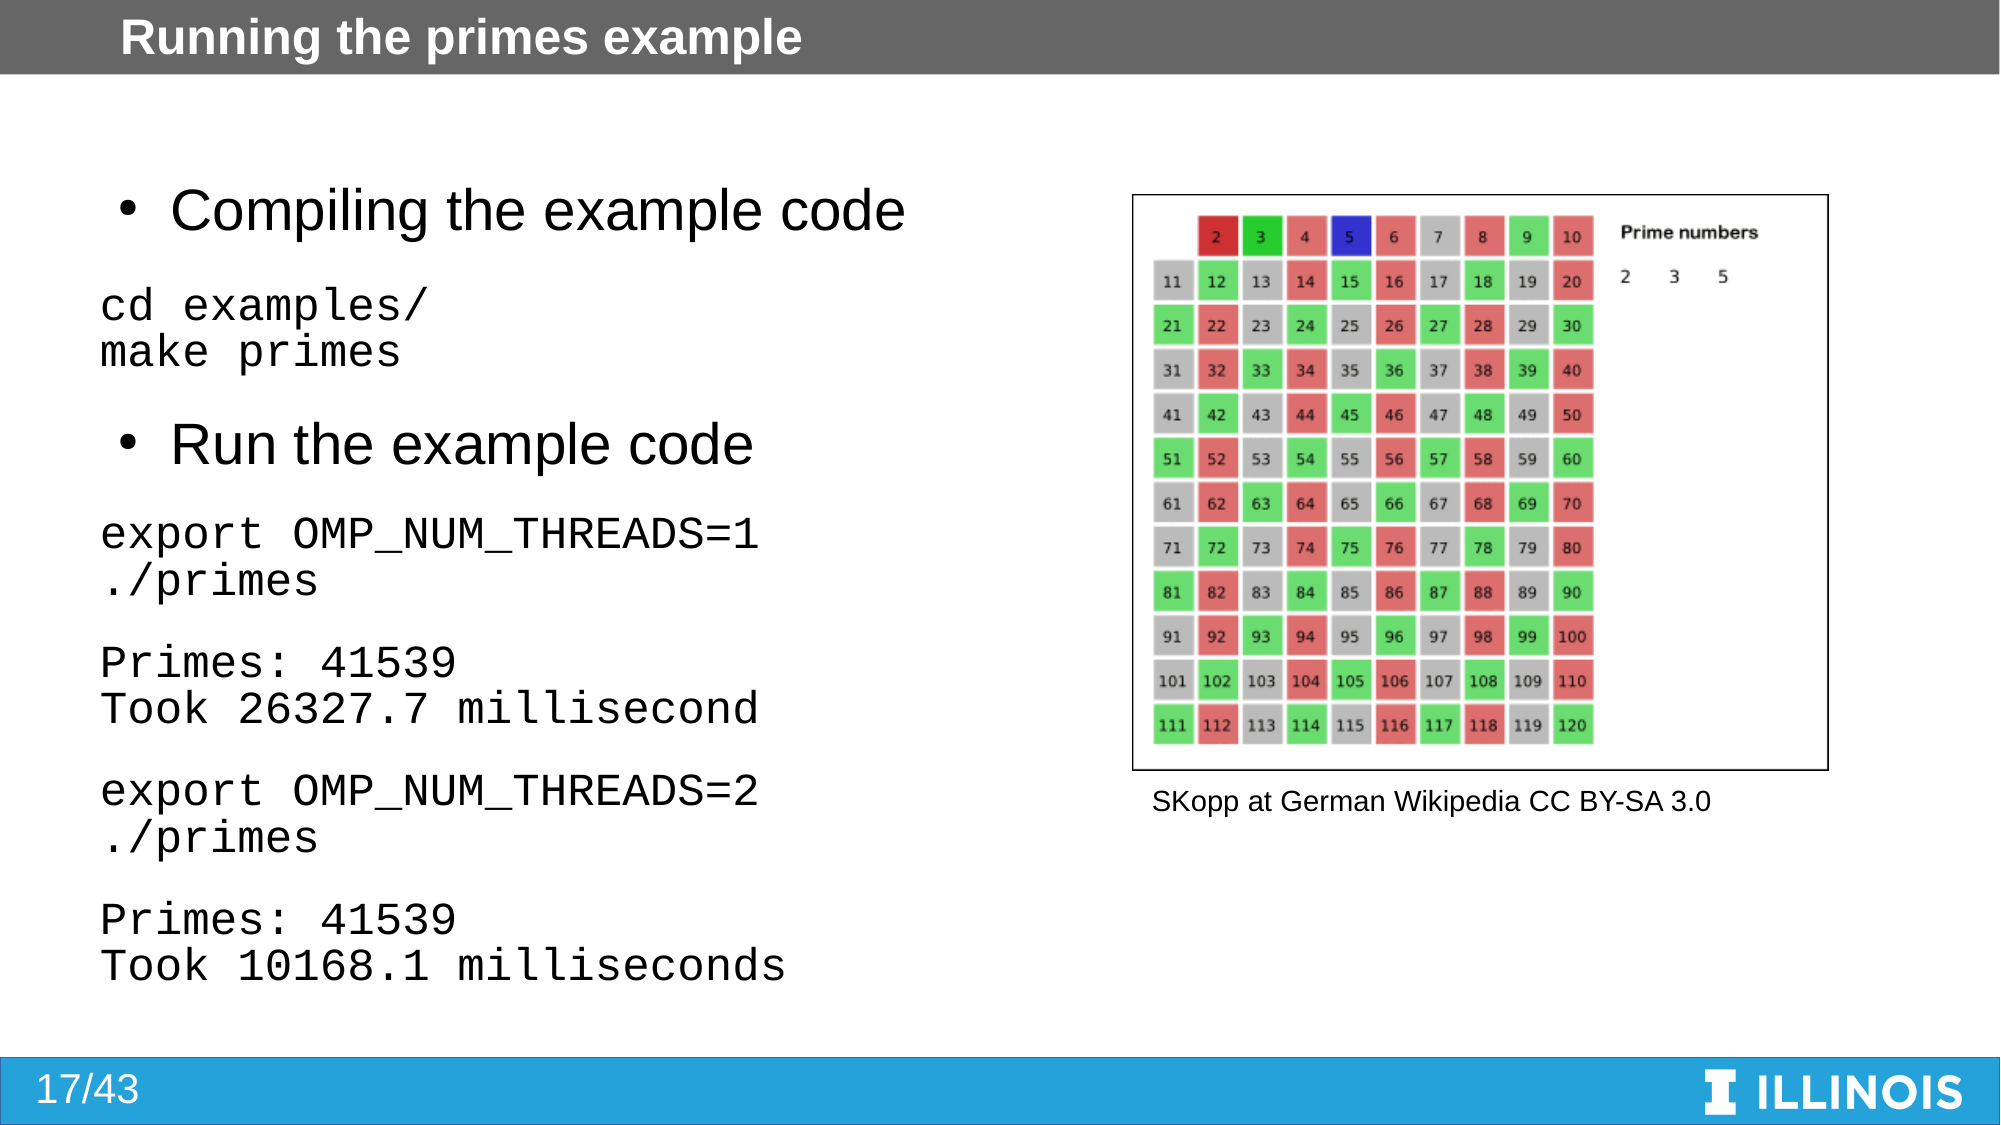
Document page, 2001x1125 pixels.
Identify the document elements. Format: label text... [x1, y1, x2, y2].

list Compiling the example code cd examples/ make primes Run the example code export OMP_NUM_THREADS=1 ./primes Primes: 41539 Took 26327.7 millisecond export OMP_NUM_THREADS=2 ./primes Primes: 41539 Took 10168.1 milliseconds [99, 183, 1900, 1022]
title Running the primes example [0, 0, 2000, 75]
text_box SKopp at German Wikipedia CC BY-SA 3.0 [1137, 777, 1820, 825]
picture [1705, 1069, 1962, 1115]
picture [1132, 194, 1829, 771]
